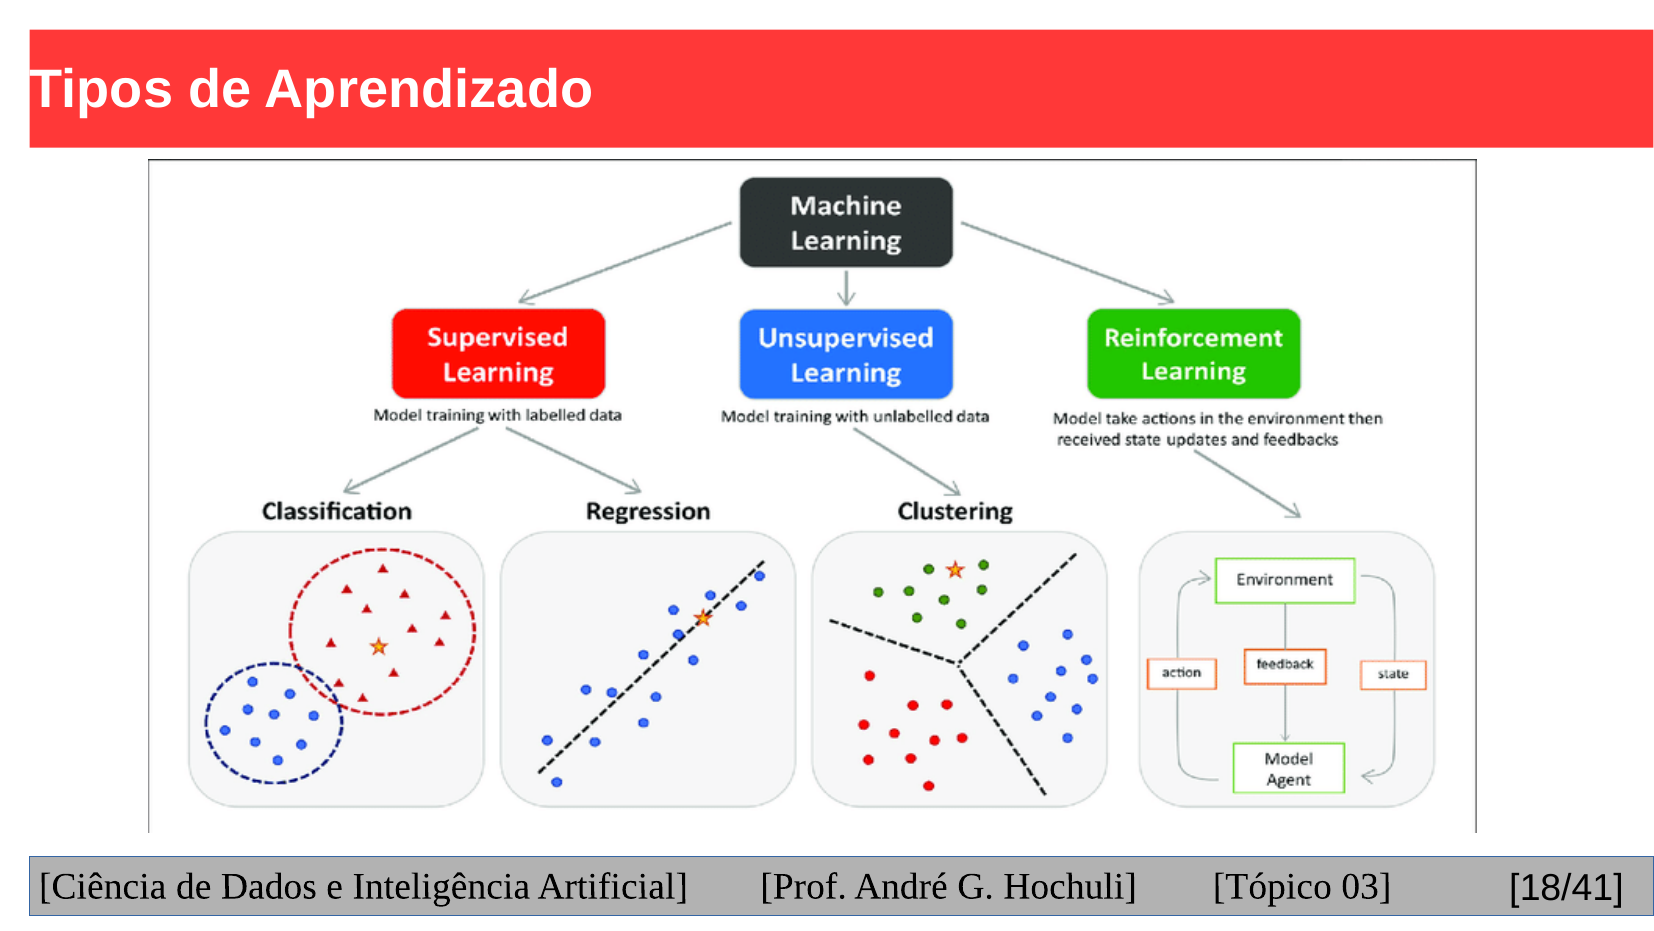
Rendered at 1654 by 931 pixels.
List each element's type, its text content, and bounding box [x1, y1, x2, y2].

picture [148, 159, 1477, 833]
title Tipos de Aprendizado [29, 29, 1654, 148]
